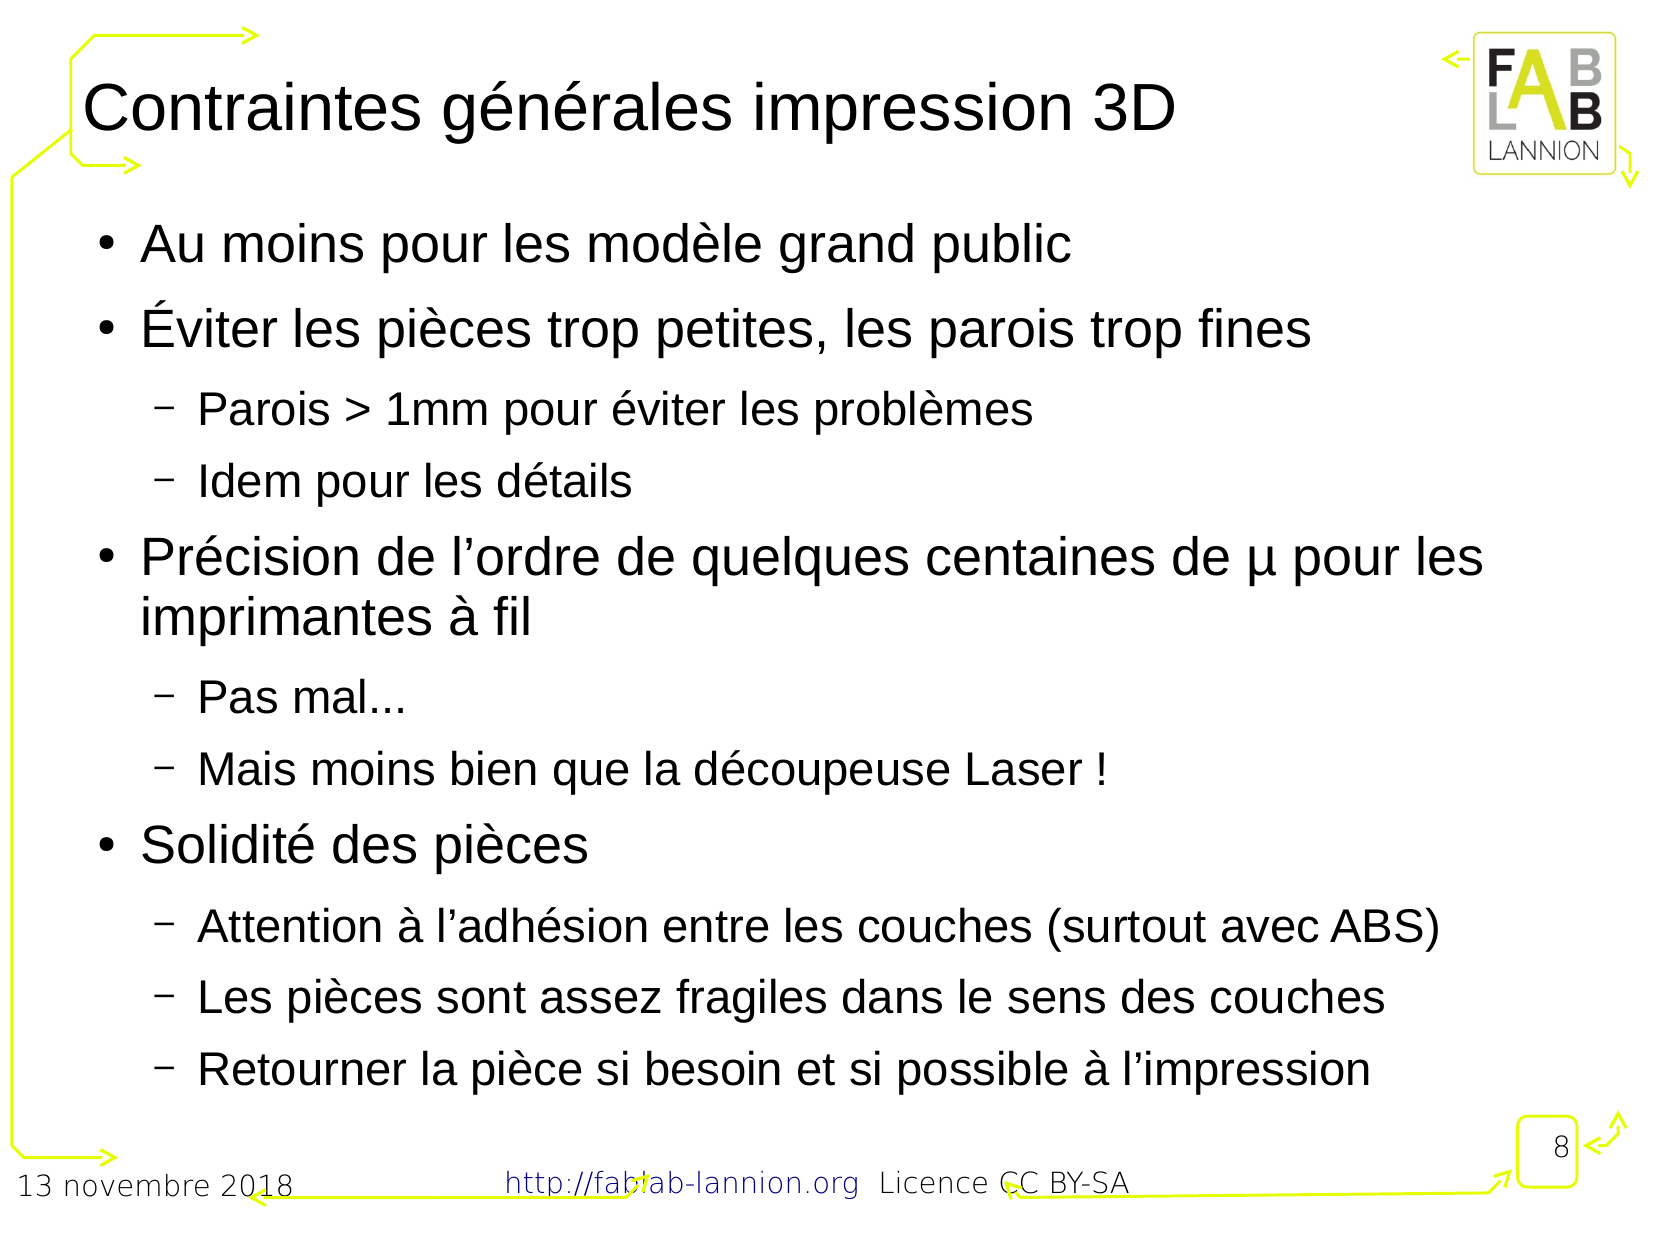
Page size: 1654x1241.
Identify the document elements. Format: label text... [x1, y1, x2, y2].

picture [1470, 29, 1619, 178]
list Au moins pour les modèle grand public Éviter les pièces trop petites, les parois trop fines Parois > 1mm pour éviter les problèmes Idem pour les détails Précision de l’ordre de quelques centaines de µ pour les imprimantes à fil Pas mal... Mais moins bien que la découpeuse Laser ! Solidité des pièces Attention à l’adhésion entre les couches (surtout avec ABS) Les pièces sont assez fragiles dans le sens des couches Retourner la pièce si besoin et si possible à l’impression [82, 213, 1571, 1111]
title Contraintes générales impression 3D [82, 49, 1441, 166]
